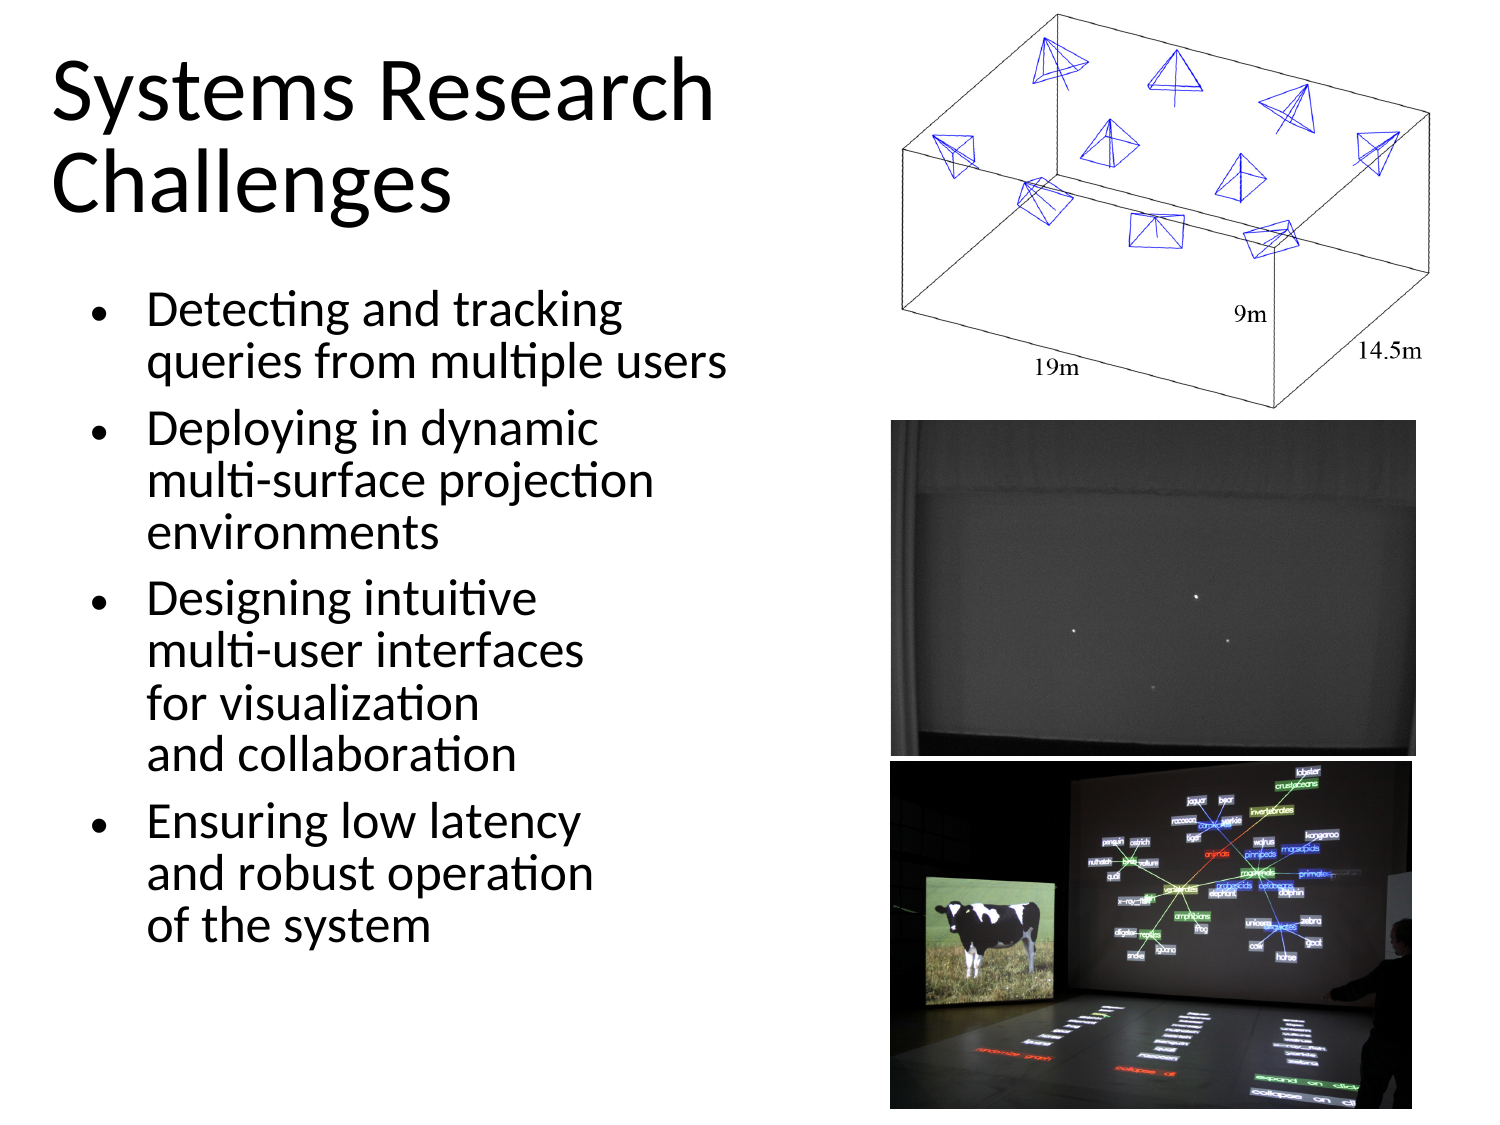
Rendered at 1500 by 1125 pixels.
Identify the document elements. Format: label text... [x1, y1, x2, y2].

picture [890, 761, 1412, 1110]
list Detecting and tracking queries from multiple users Deploying in dynamic multi-surface projection environments Designing intuitive multi-user interfaces for visualization and collaboration Ensuring low latency and robust operation of the system [75, 280, 976, 1097]
picture [890, 420, 1416, 756]
title Systems Research Challenges [36, 28, 899, 259]
picture [899, 11, 1433, 413]
